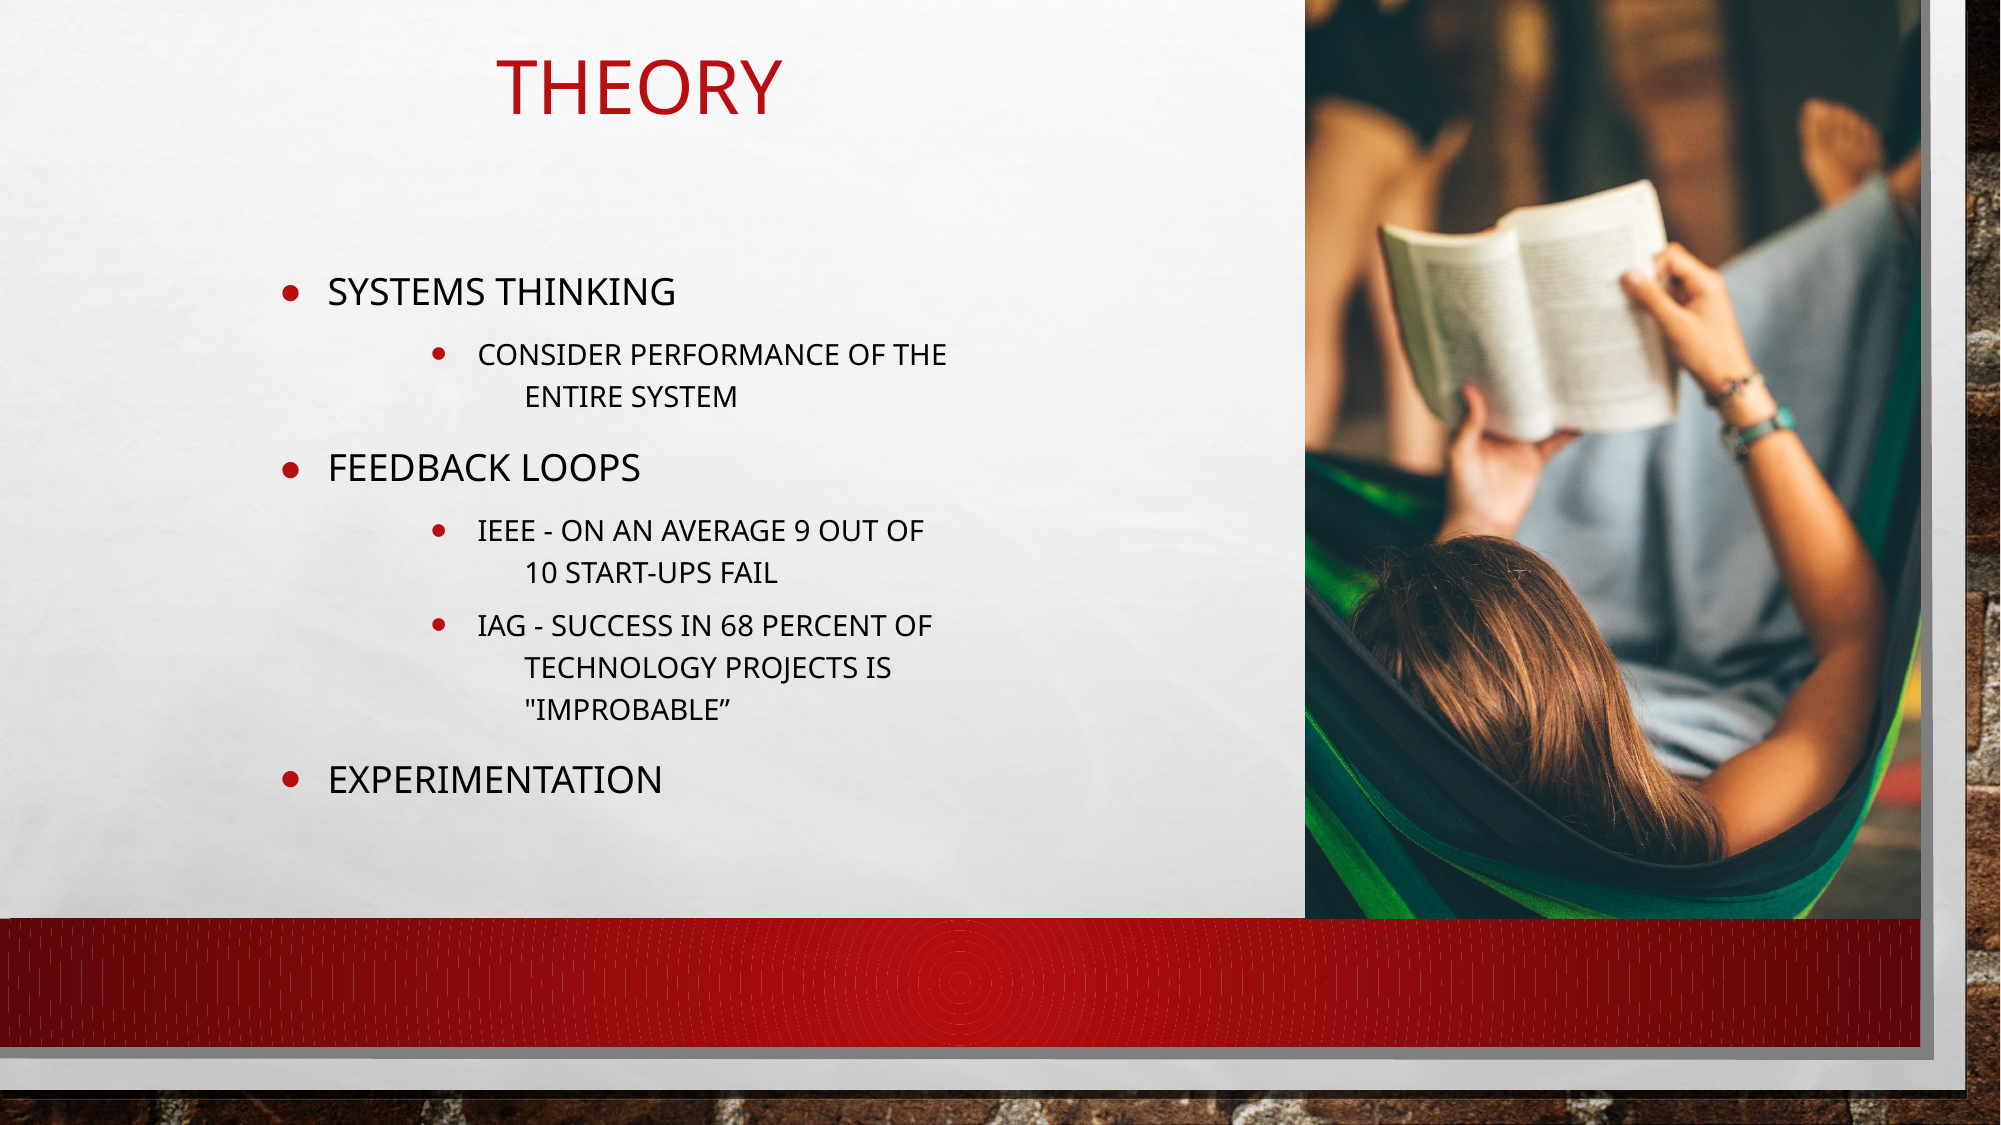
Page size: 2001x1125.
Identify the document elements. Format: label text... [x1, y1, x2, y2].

picture [1305, 0, 1921, 919]
list Systems Thinking Consider performance of the entire system Feedback loops IEEE - On an average 9 out of 10 start-ups fail IAG - success in 68 percent of technology projects is "improbable” Experimentation [265, 249, 978, 879]
title Theory [300, 33, 978, 139]
